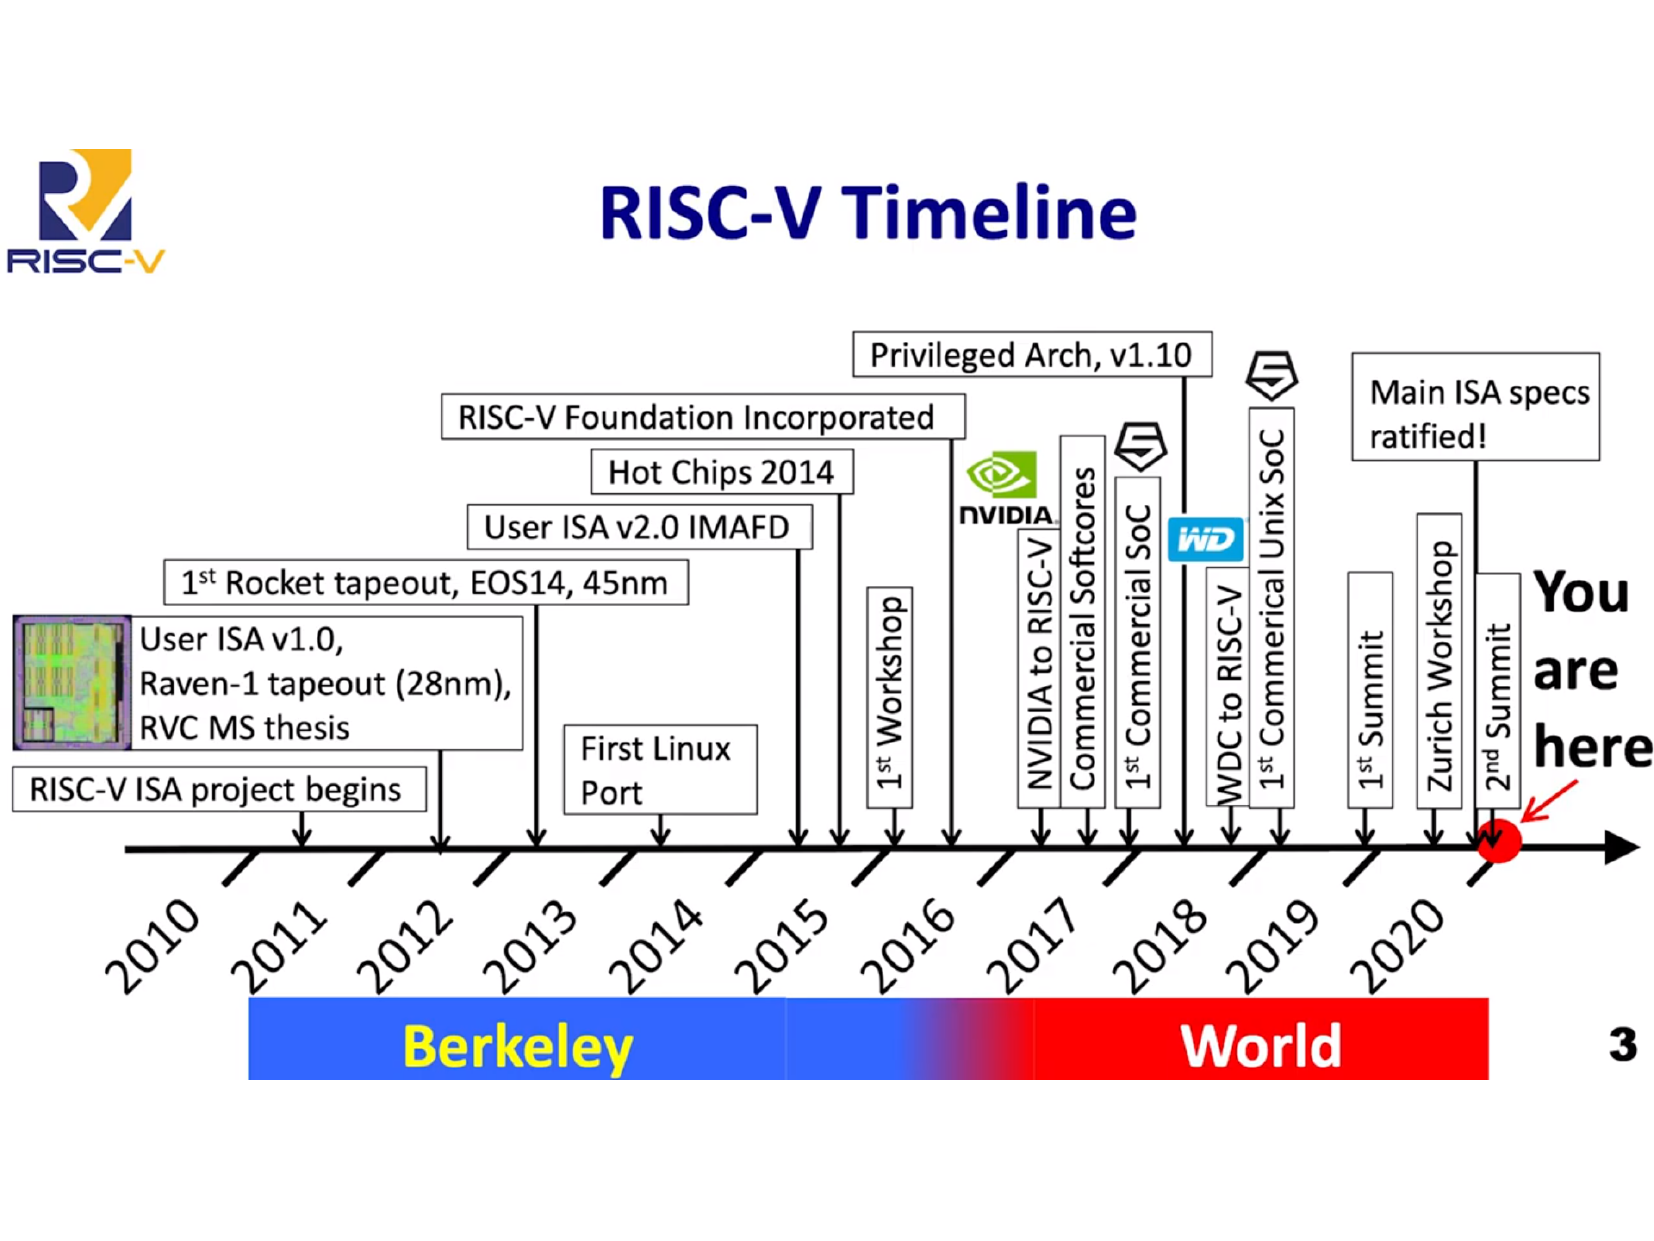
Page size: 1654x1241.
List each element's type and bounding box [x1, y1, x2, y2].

picture [0, 149, 1654, 1081]
